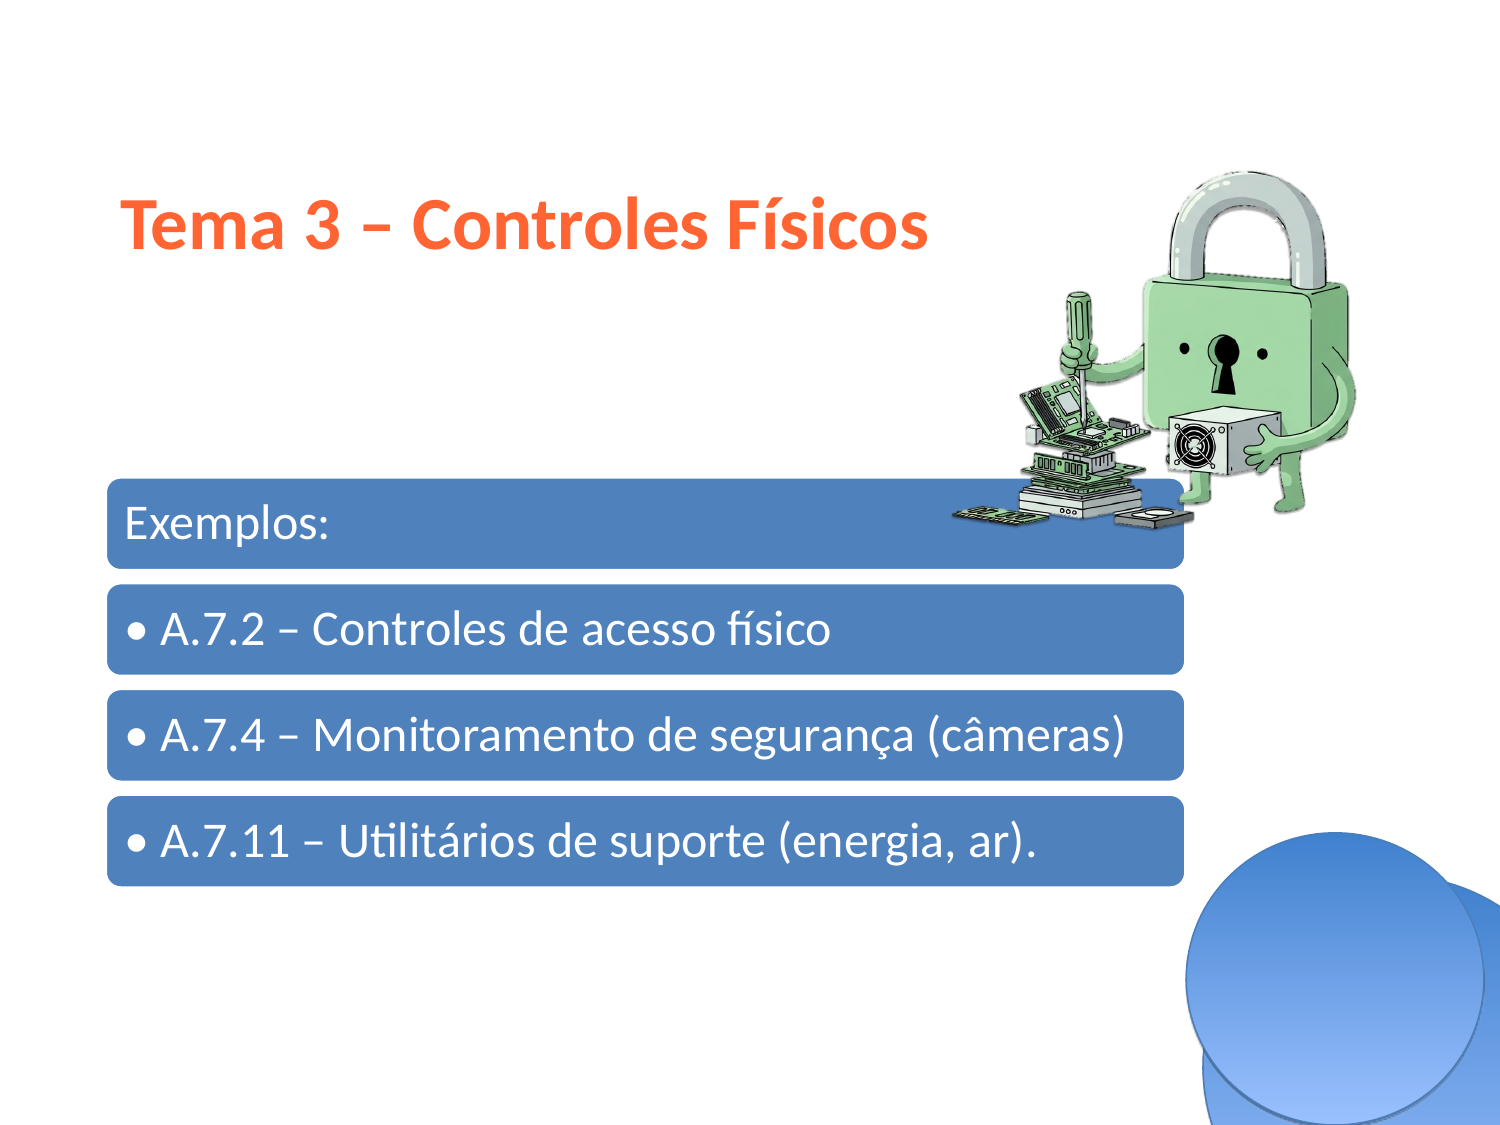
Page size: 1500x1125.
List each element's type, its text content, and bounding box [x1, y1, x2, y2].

text_box • A.7.2 – Controles de acesso físico [104, 582, 1187, 677]
text_box • A.7.11 – Utilitários de suporte (energia, ar). [104, 793, 1187, 889]
text_box Exemplos: [104, 476, 1187, 572]
picture [765, 138, 1500, 557]
text_box • A.7.4 – Monitoramento de segurança (câmeras) [104, 688, 1187, 783]
text_box Tema 3 – Controles Físicos [105, 122, 1381, 348]
text_box [1186, 832, 1500, 1125]
